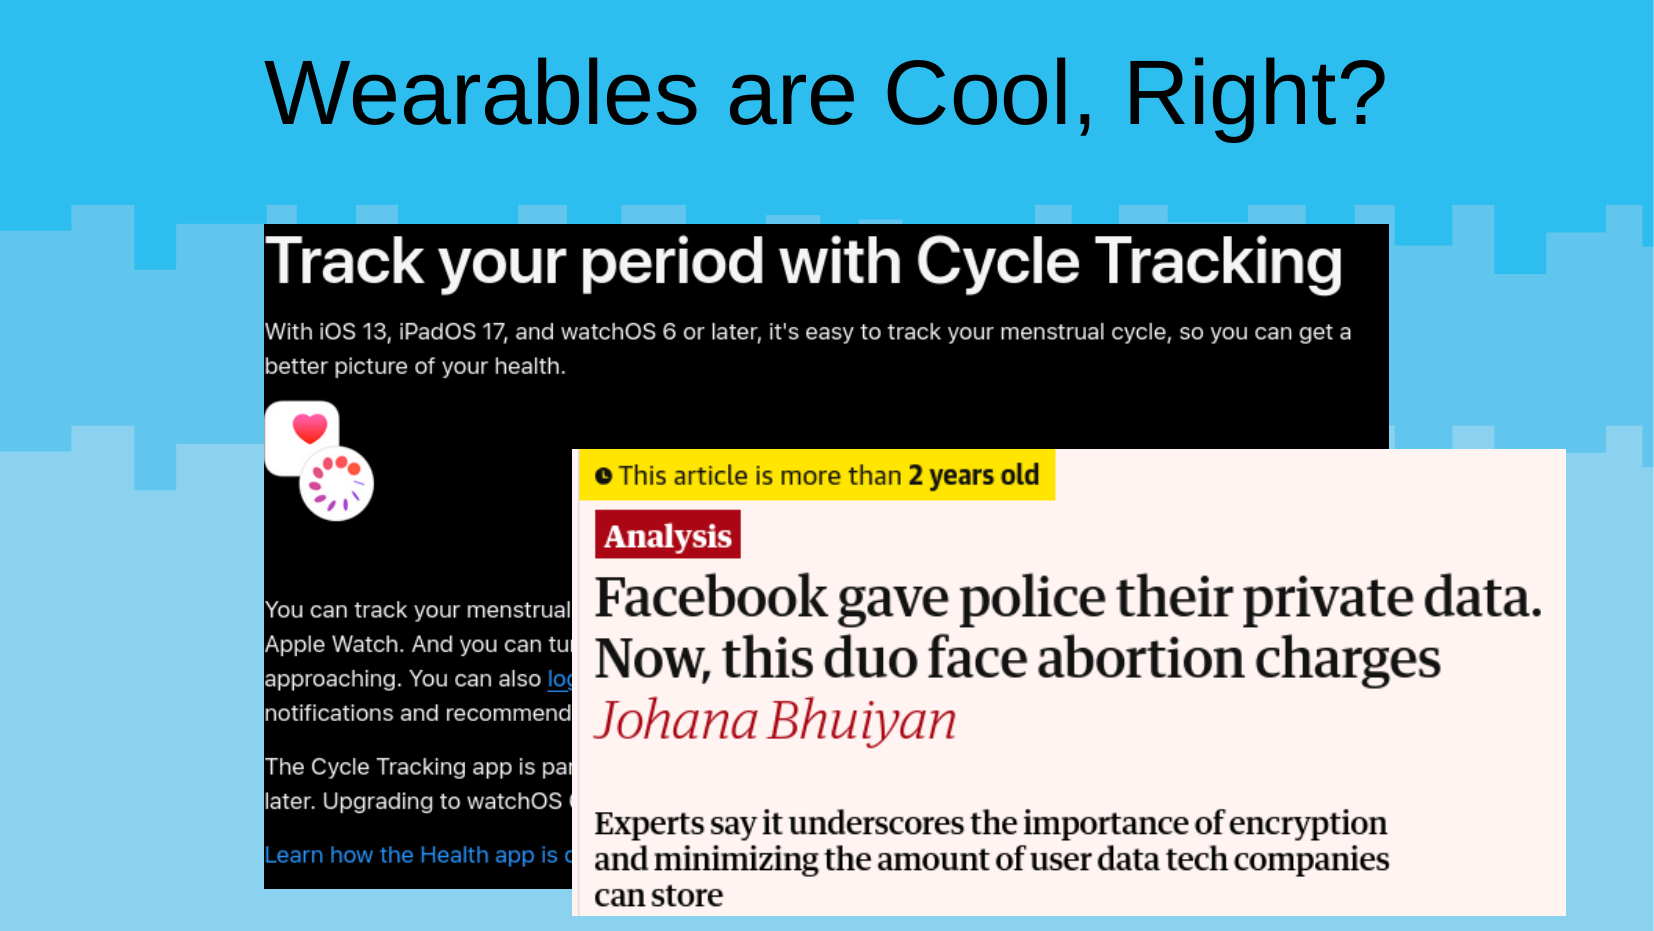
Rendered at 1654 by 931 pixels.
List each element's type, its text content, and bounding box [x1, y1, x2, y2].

title Wearables are Cool, Right? [82, 37, 1571, 148]
picture [0, 0, 1654, 931]
